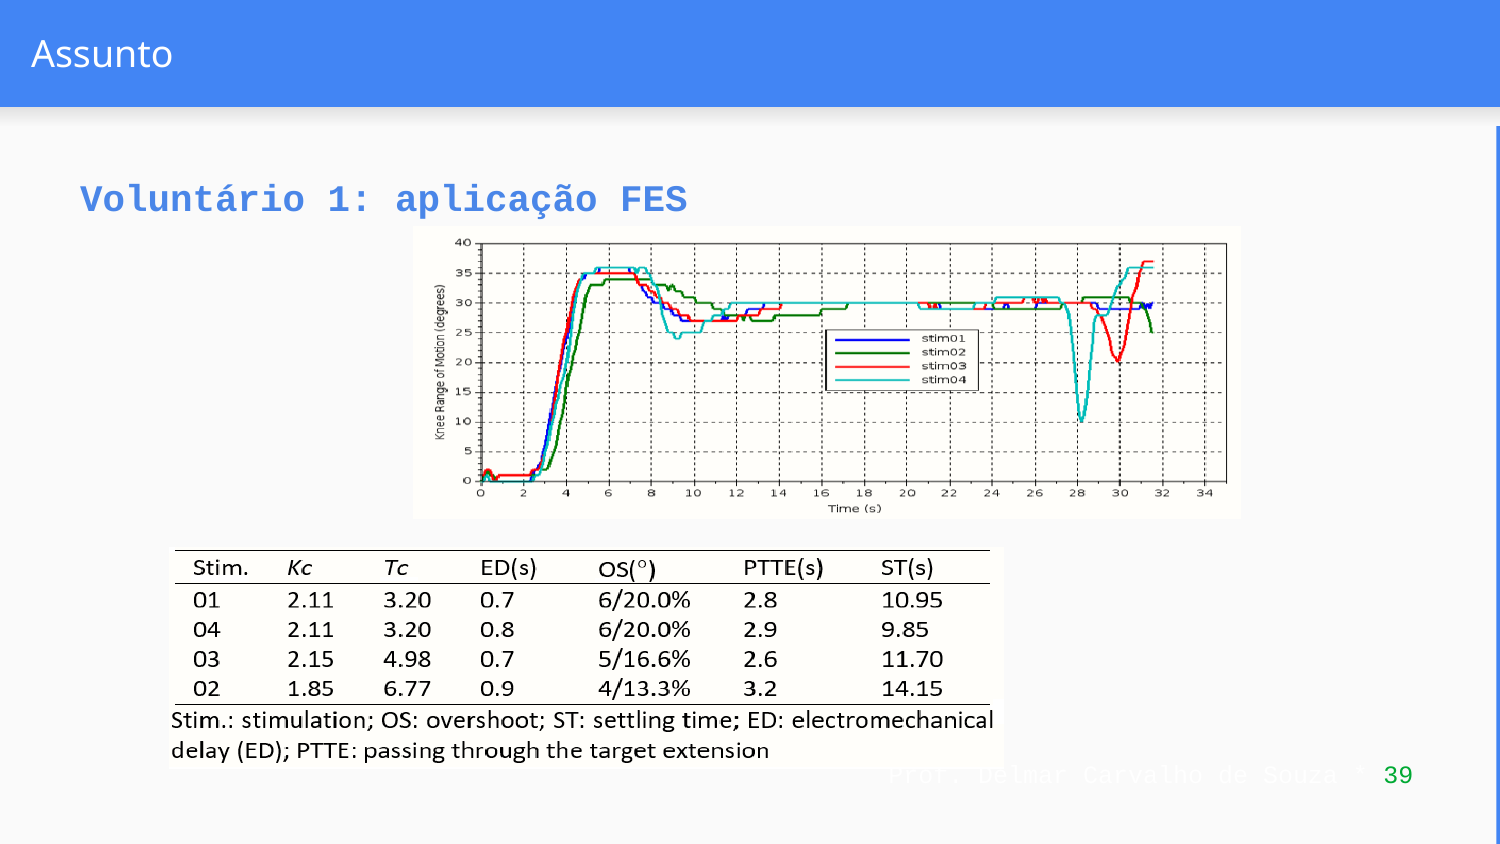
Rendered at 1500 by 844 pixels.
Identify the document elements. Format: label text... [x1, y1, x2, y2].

title Assunto [16, 2, 1464, 102]
picture [169, 547, 1004, 769]
picture [413, 226, 1241, 519]
text_box Voluntário 1: aplicação FES [40, 152, 1447, 780]
